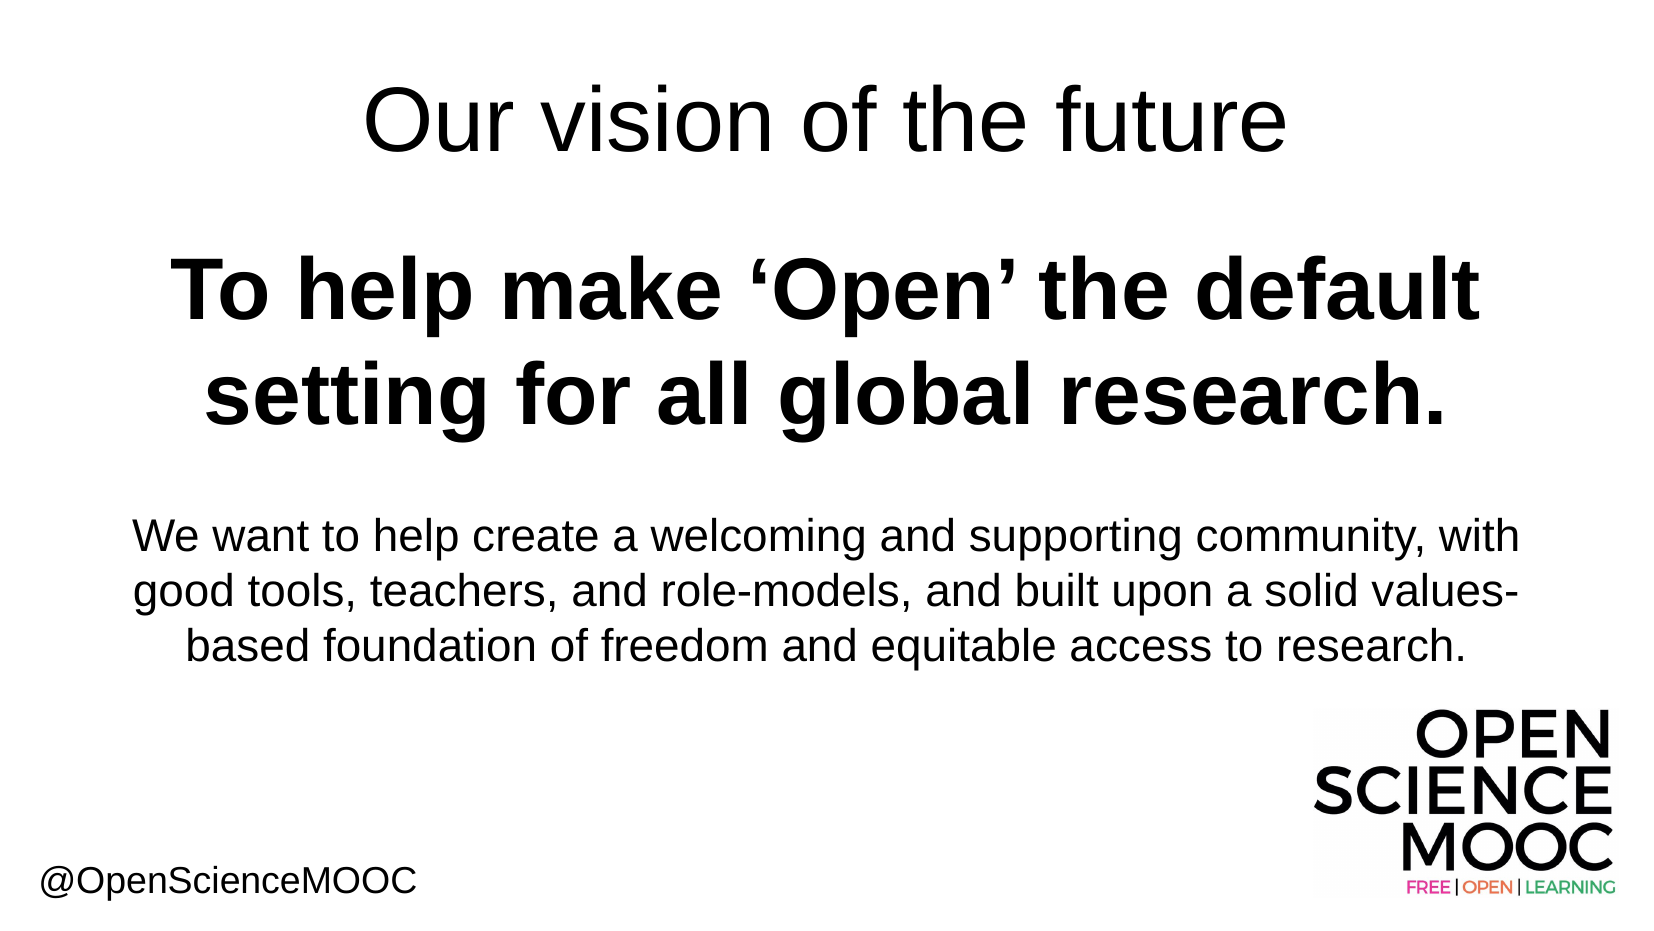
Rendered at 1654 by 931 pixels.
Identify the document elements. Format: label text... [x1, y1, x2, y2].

title Our vision of the future [82, 37, 1571, 193]
list To help make ‘Open’ the default setting for all global research. We want to help create a welcoming and supporting community, with good tools, teachers, and role-models, and built upon a solid values-based foundation of freedom and equitable access to research. [82, 231, 1571, 853]
picture [1313, 708, 1619, 898]
text_box @OpenScienceMOOC [23, 852, 444, 910]
